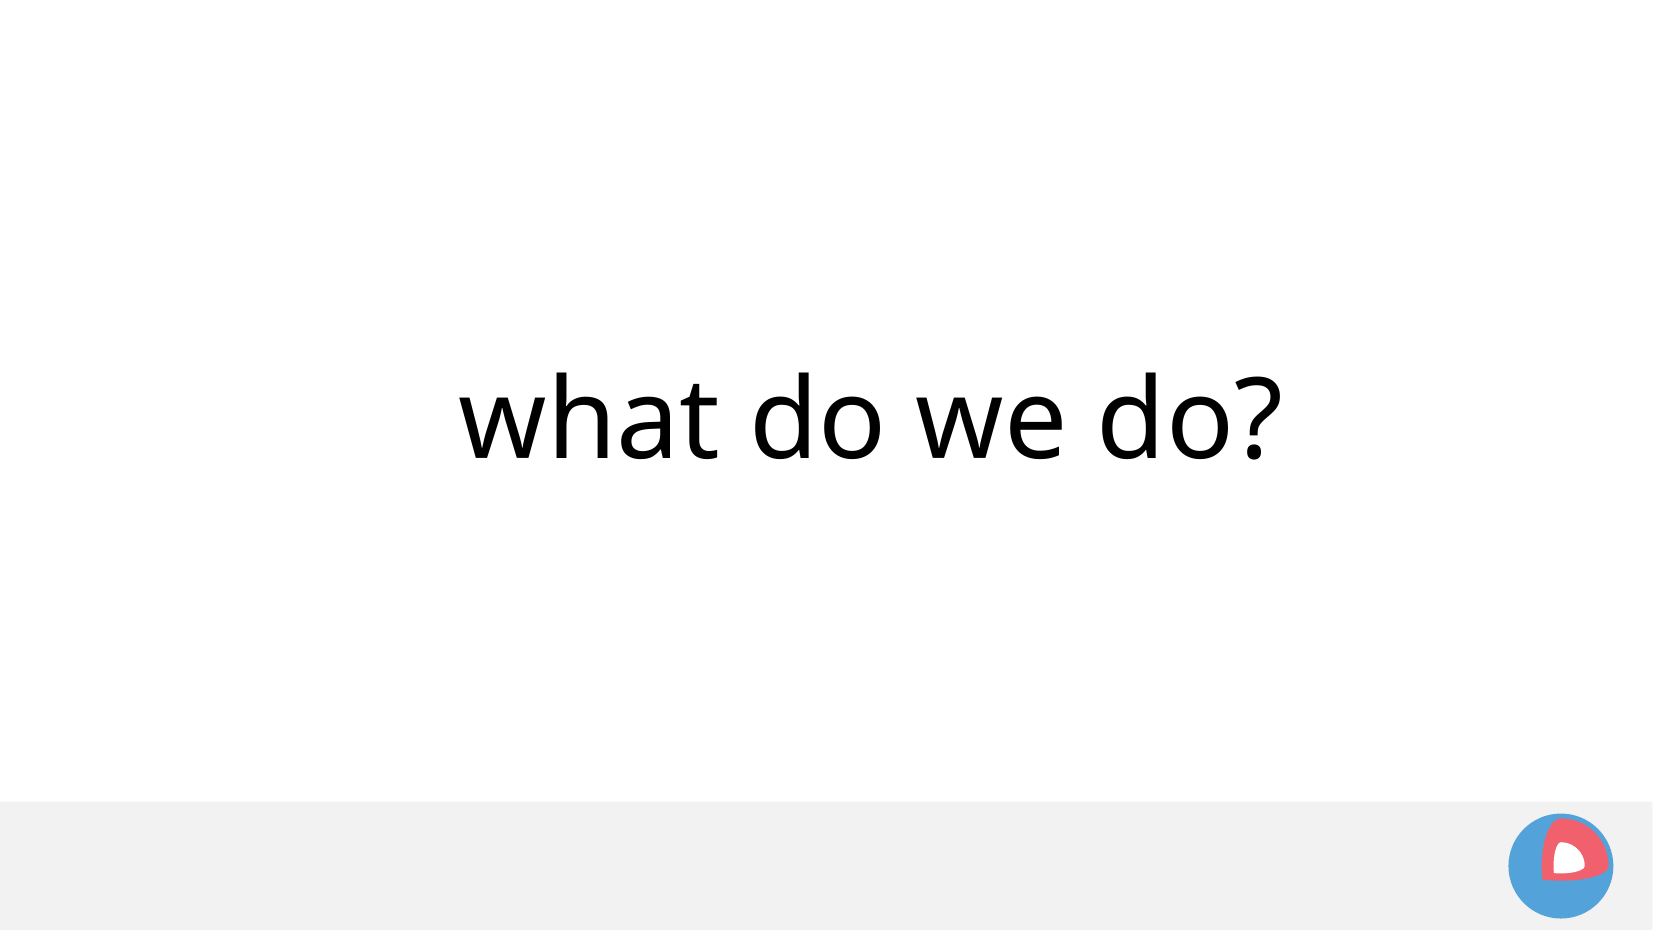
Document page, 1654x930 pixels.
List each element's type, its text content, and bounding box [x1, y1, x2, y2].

text_box what do we do? [444, 330, 1209, 488]
